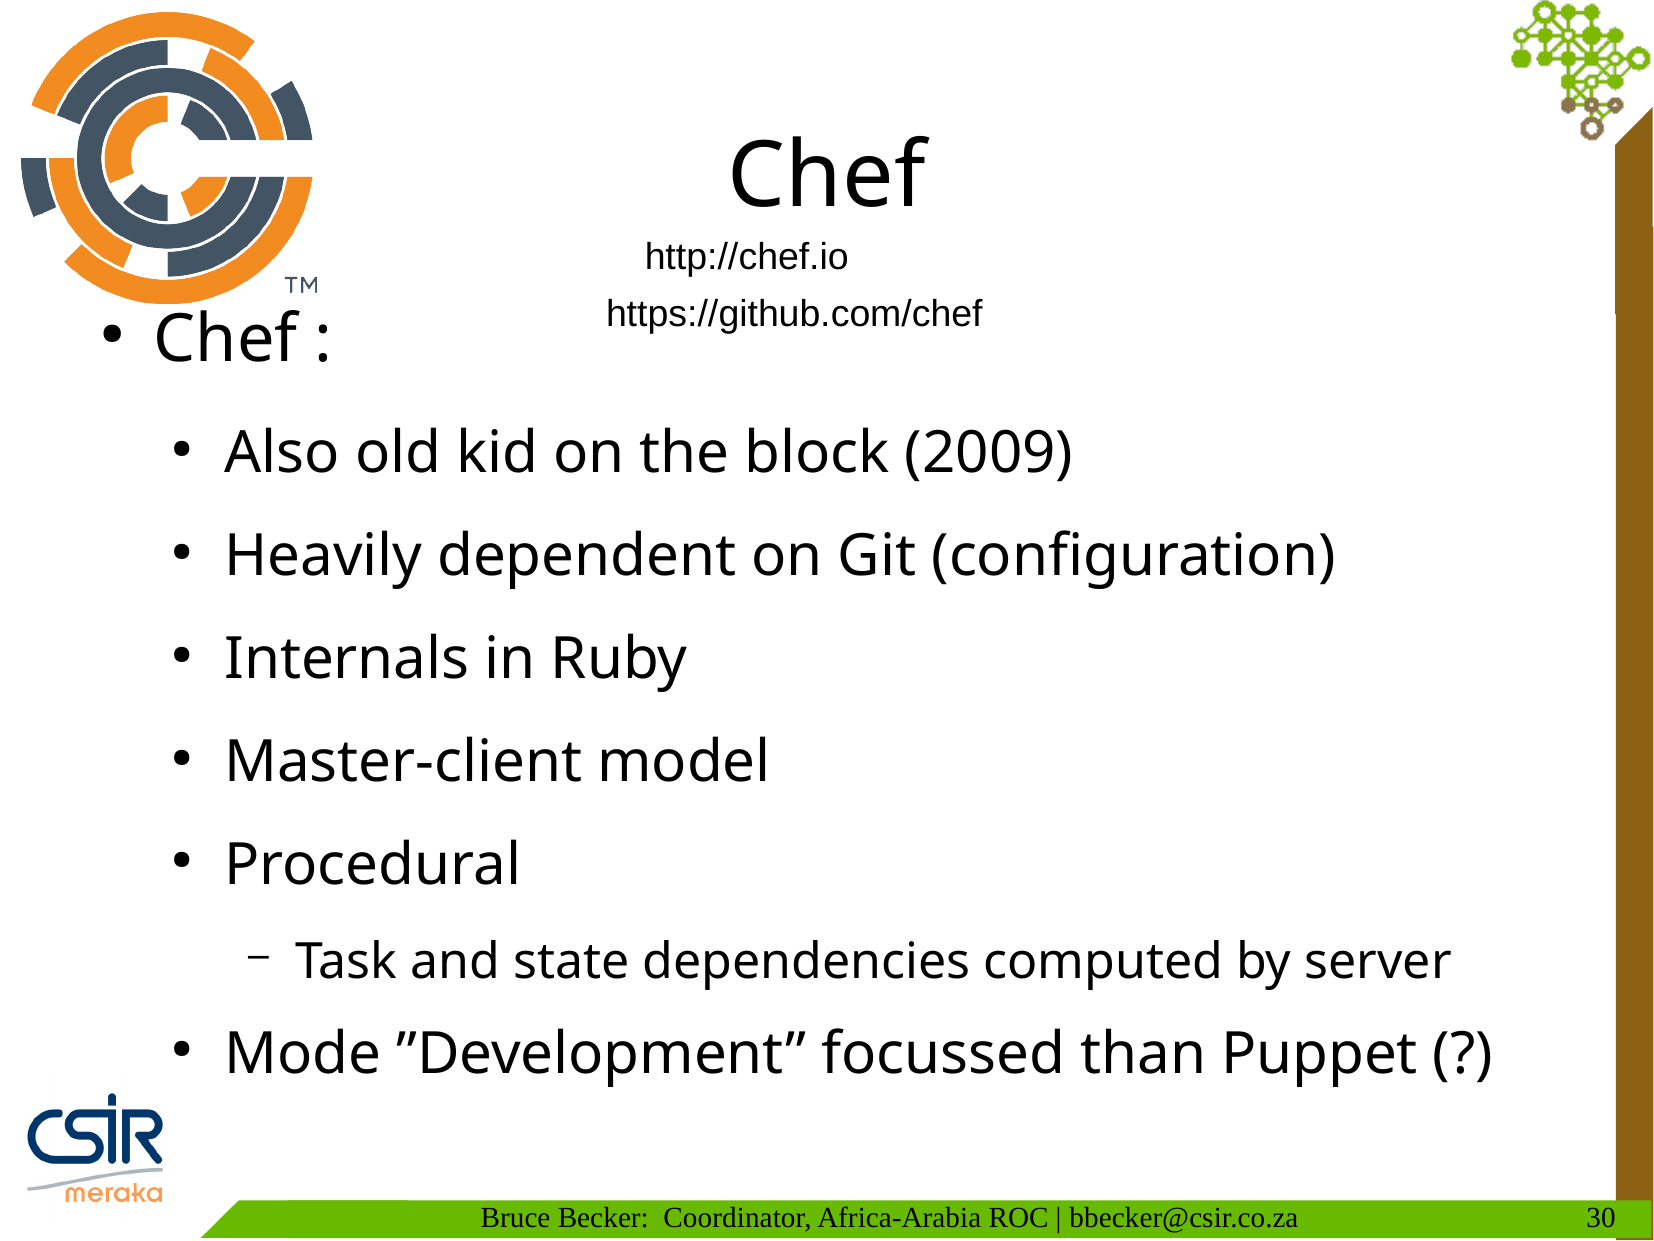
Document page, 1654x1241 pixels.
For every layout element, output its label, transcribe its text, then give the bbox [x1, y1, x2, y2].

picture [1503, 0, 1654, 144]
picture [12, 1074, 178, 1225]
text_box https://github.com/chef [591, 285, 1111, 342]
text_box http://chef.io [630, 228, 1047, 285]
list Chef : Also old kid on the block (2009) Heavily dependent on Git (configuration) Internals in Ruby Master-client model Procedural Task and state dependencies computed by server Mode ”Development” focussed than Puppet (?) [82, 290, 1571, 1010]
title Chef [317, 67, 1571, 275]
picture [21, 12, 317, 305]
